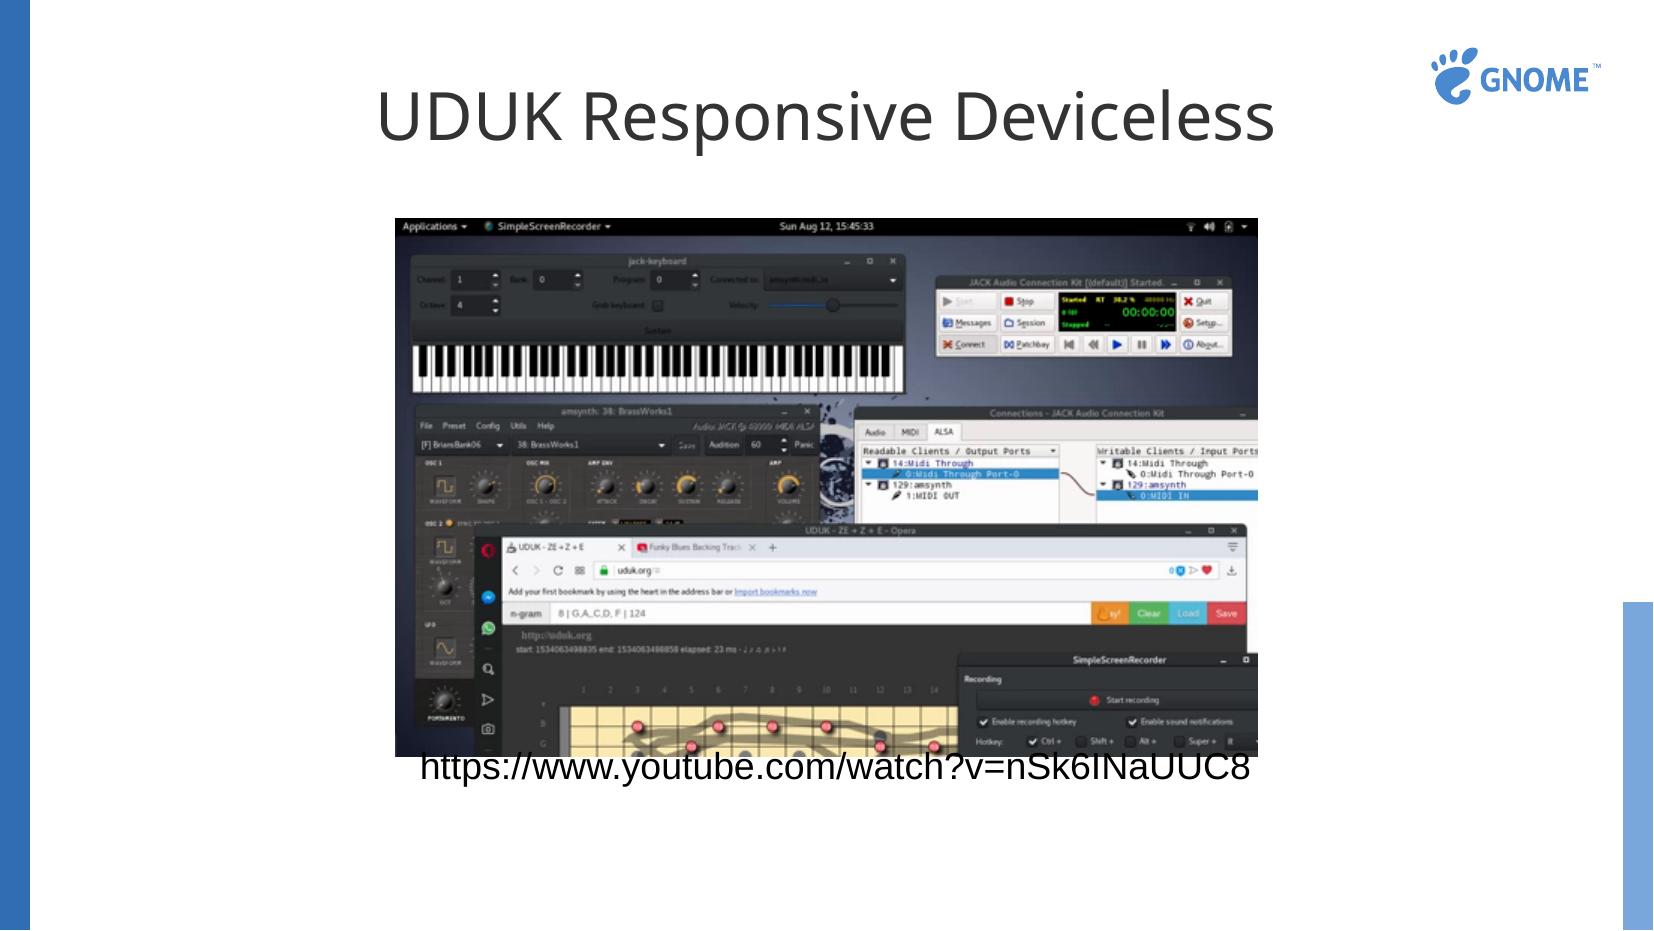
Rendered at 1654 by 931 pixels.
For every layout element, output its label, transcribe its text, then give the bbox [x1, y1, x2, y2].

text_box [395, 217, 1259, 758]
title UDUK Responsive Deviceless [82, 37, 1571, 193]
text_box https://www.youtube.com/watch?v=nSk6INaUUC8 [405, 738, 1266, 796]
